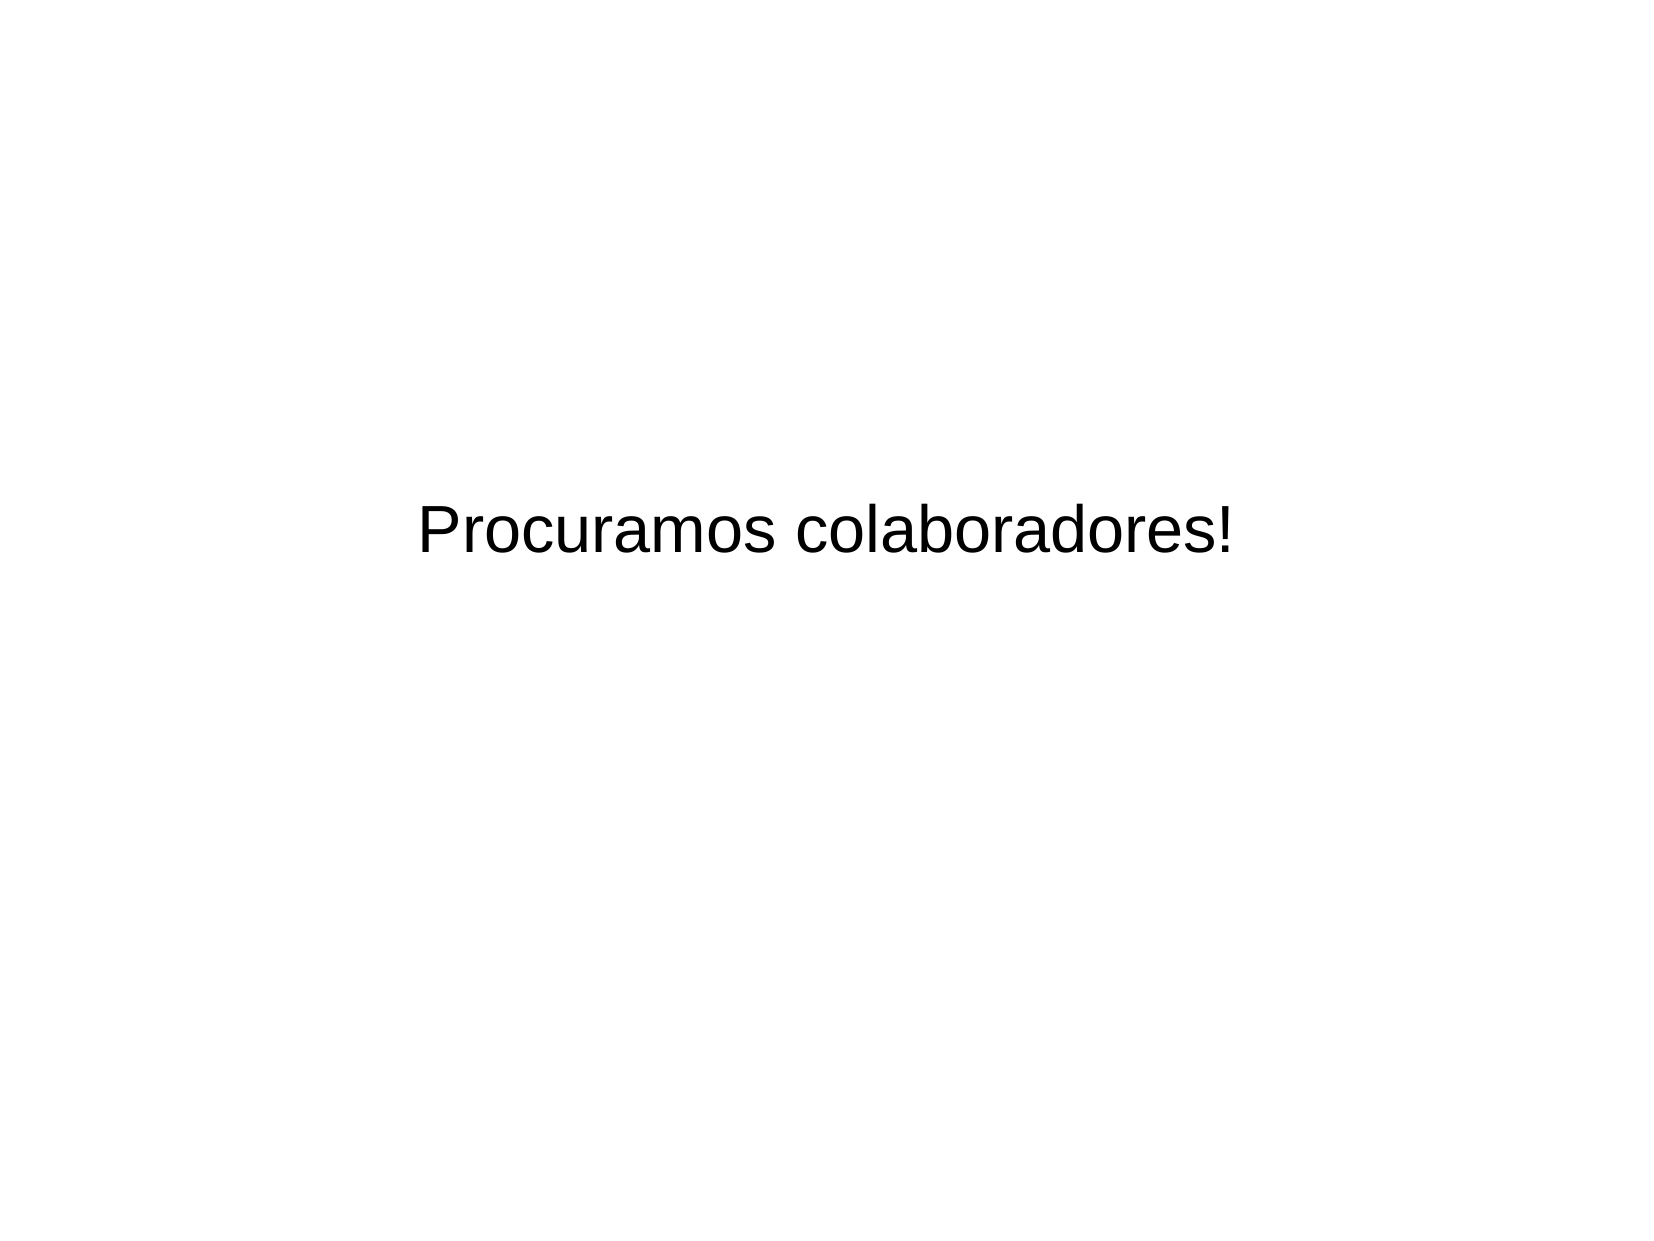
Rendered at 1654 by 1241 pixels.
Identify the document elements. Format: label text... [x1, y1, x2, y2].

subtitle Procuramos colaboradores! [82, 49, 1571, 1010]
